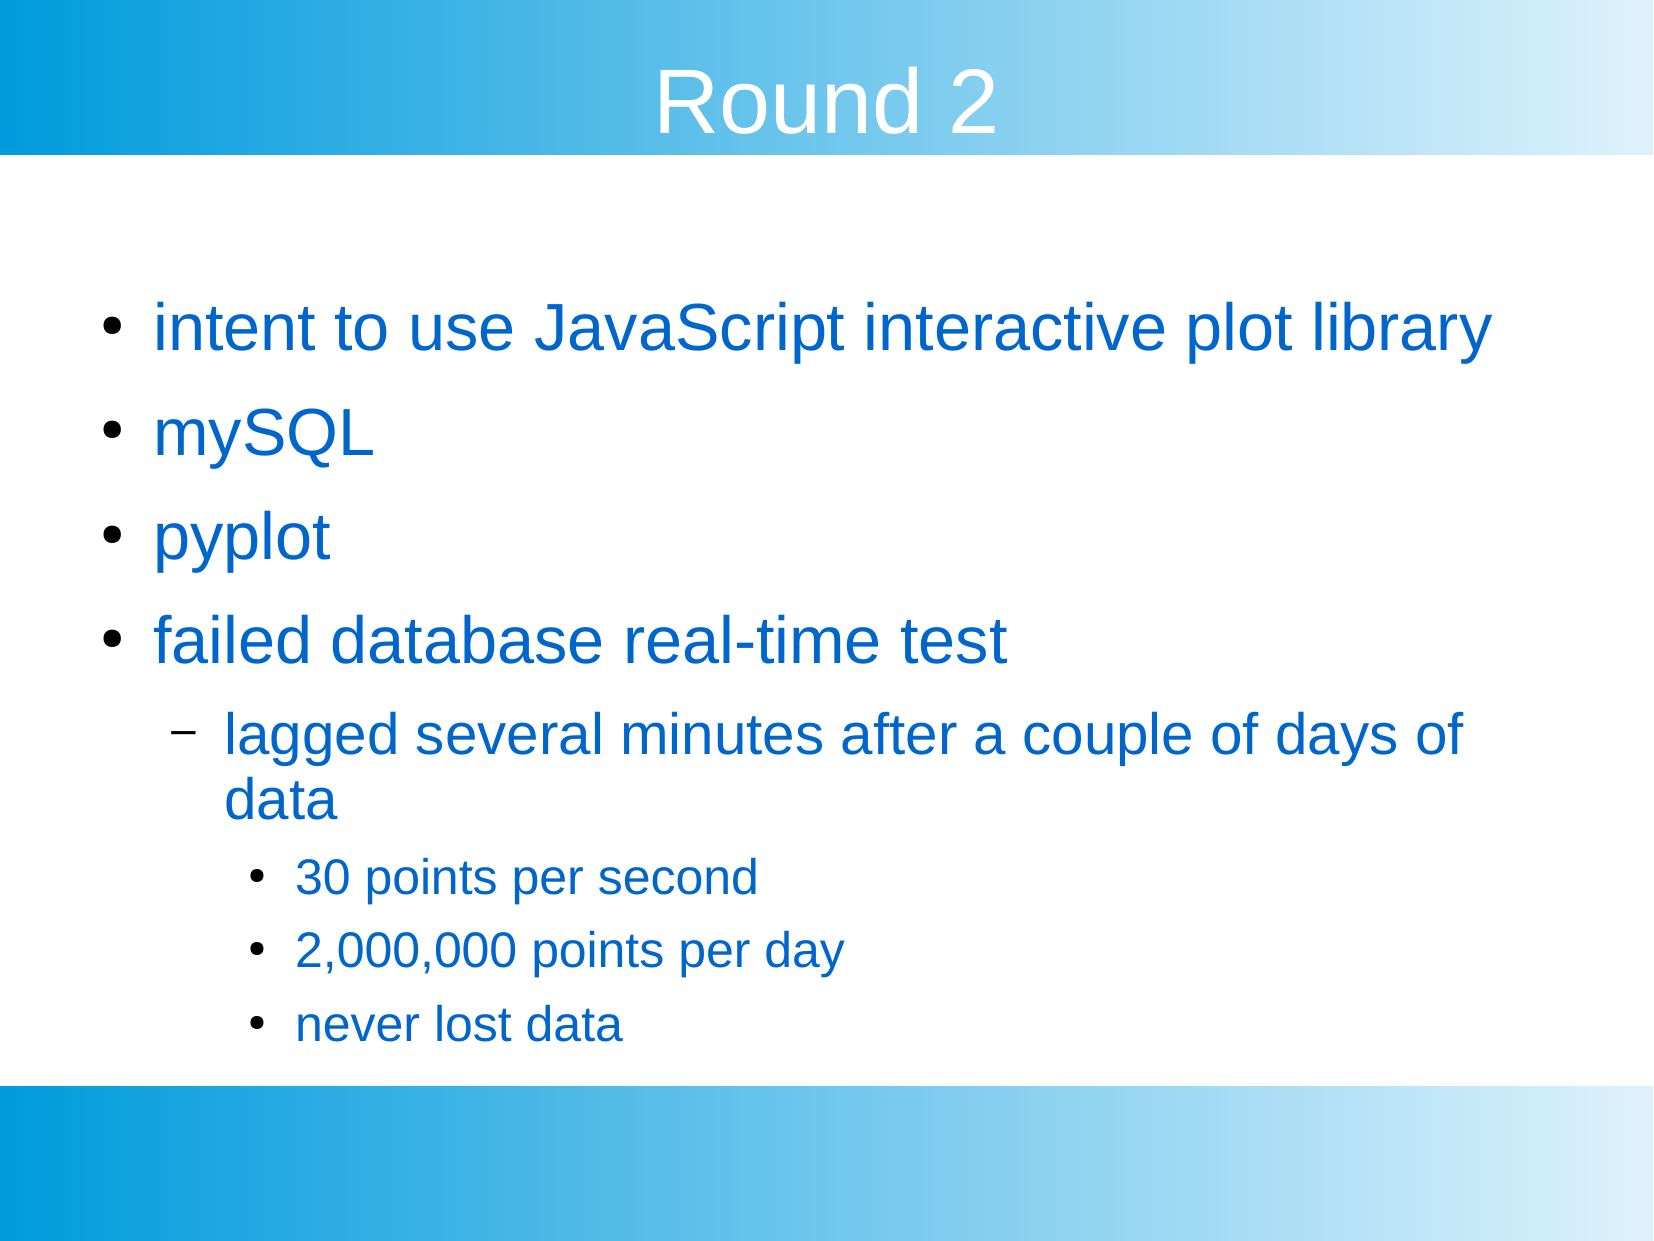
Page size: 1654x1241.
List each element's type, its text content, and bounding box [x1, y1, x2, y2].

title Round 2 [82, 49, 1571, 155]
list intent to use JavaScript interactive plot library mySQL pyplot failed database real-time test lagged several minutes after a couple of days of data 30 points per second 2,000,000 points per day never lost data [82, 290, 1571, 1010]
